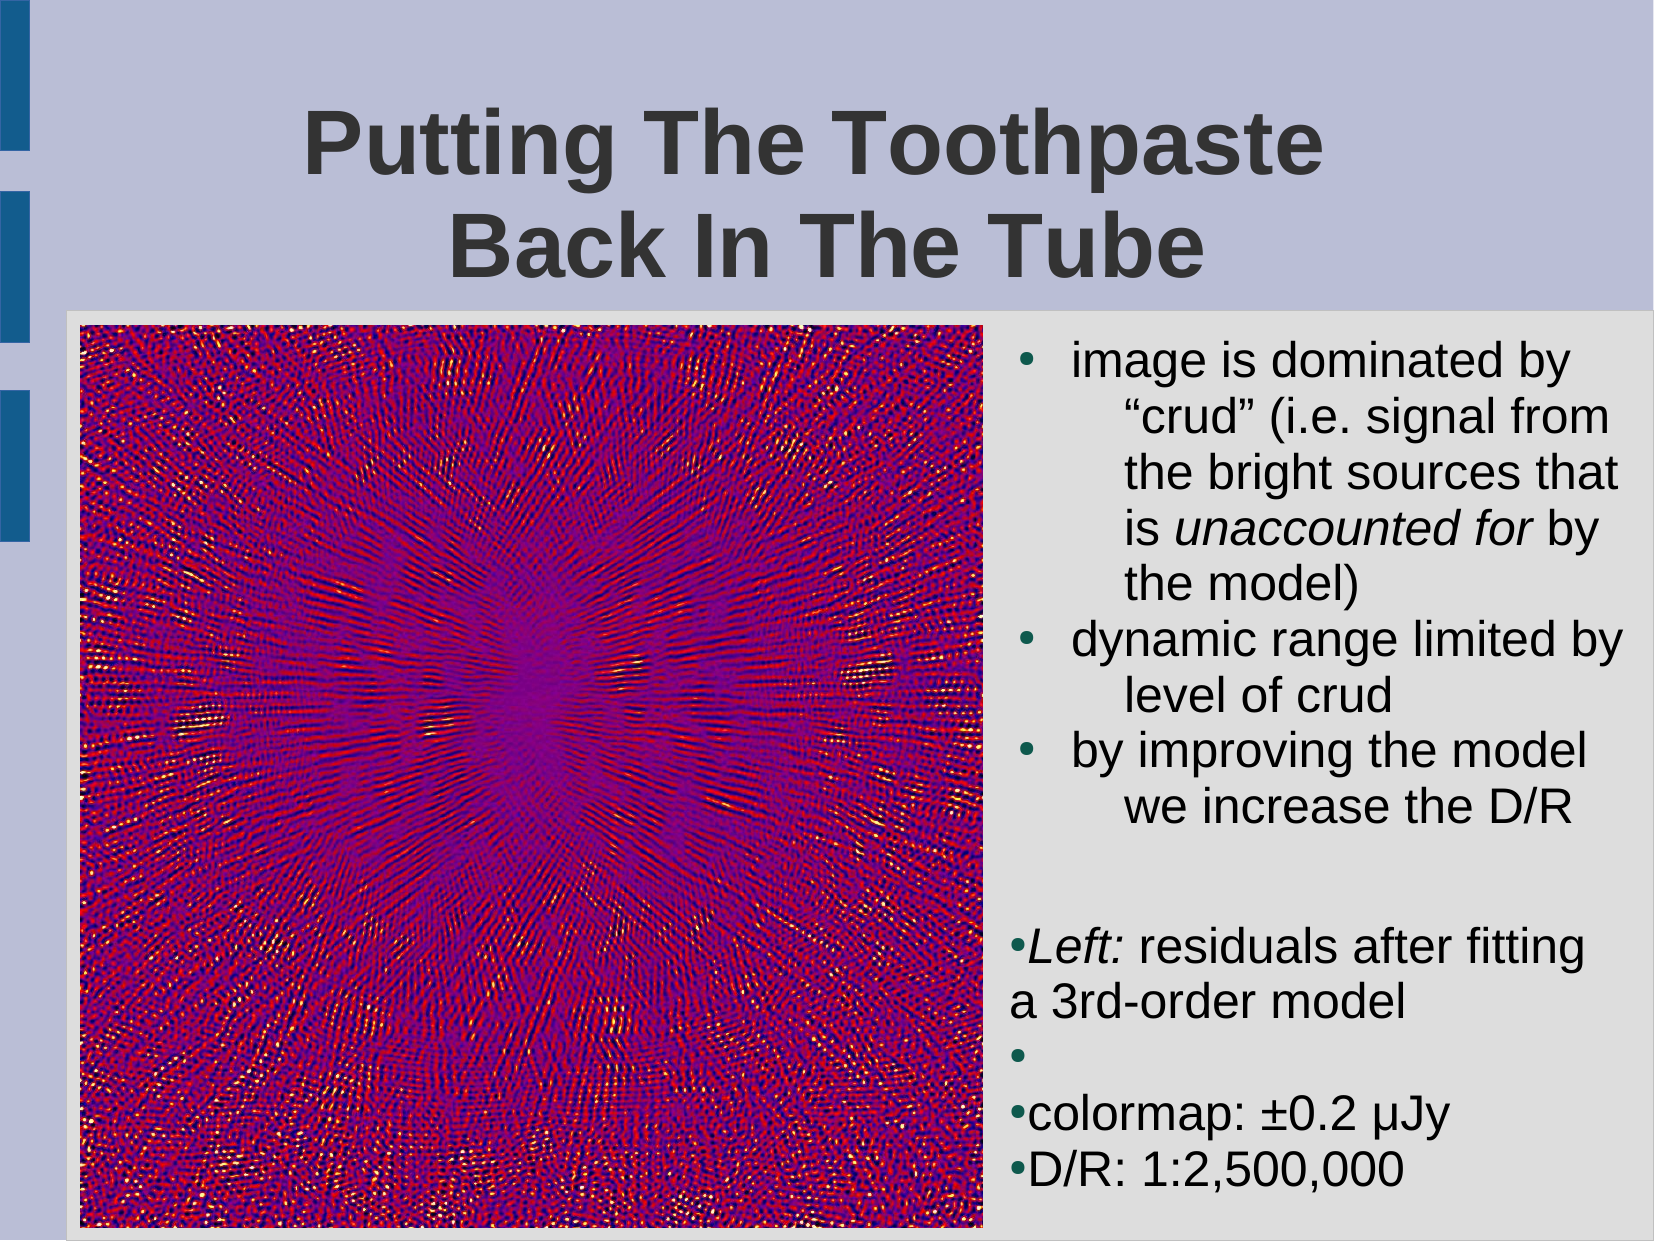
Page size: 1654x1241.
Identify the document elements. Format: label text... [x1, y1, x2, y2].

list Left: residuals after fitting a 3rd-order model colormap: ±0.2 μJy D/R: 1:2,500,000 [1009, 918, 1600, 1211]
list image is dominated by “crud” (i.e. signal from the bright sources that is unaccounted for by the model) dynamic range limited by level of crud by improving the model we increase the D/R [982, 332, 1627, 835]
picture [80, 325, 983, 1228]
title Putting The Toothpaste Back In The Tube [121, 91, 1534, 299]
